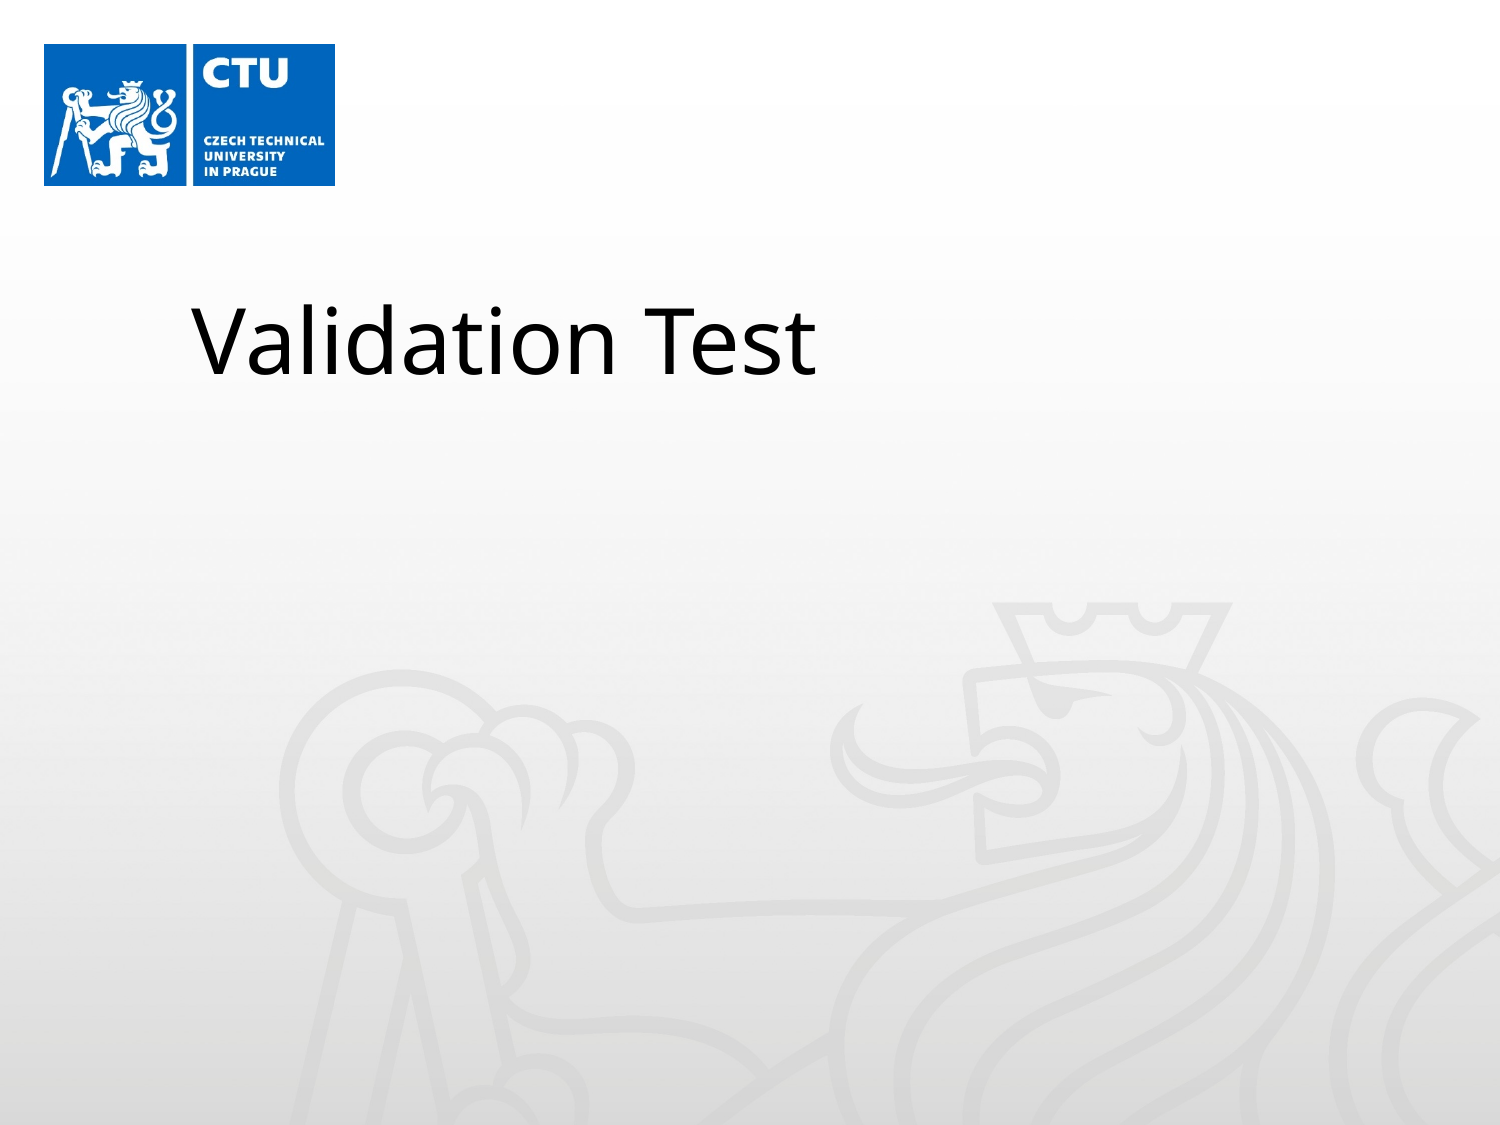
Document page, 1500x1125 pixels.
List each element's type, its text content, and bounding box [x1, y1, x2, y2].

title Validation Test [177, 236, 1456, 454]
picture [0, 0, 1500, 1125]
